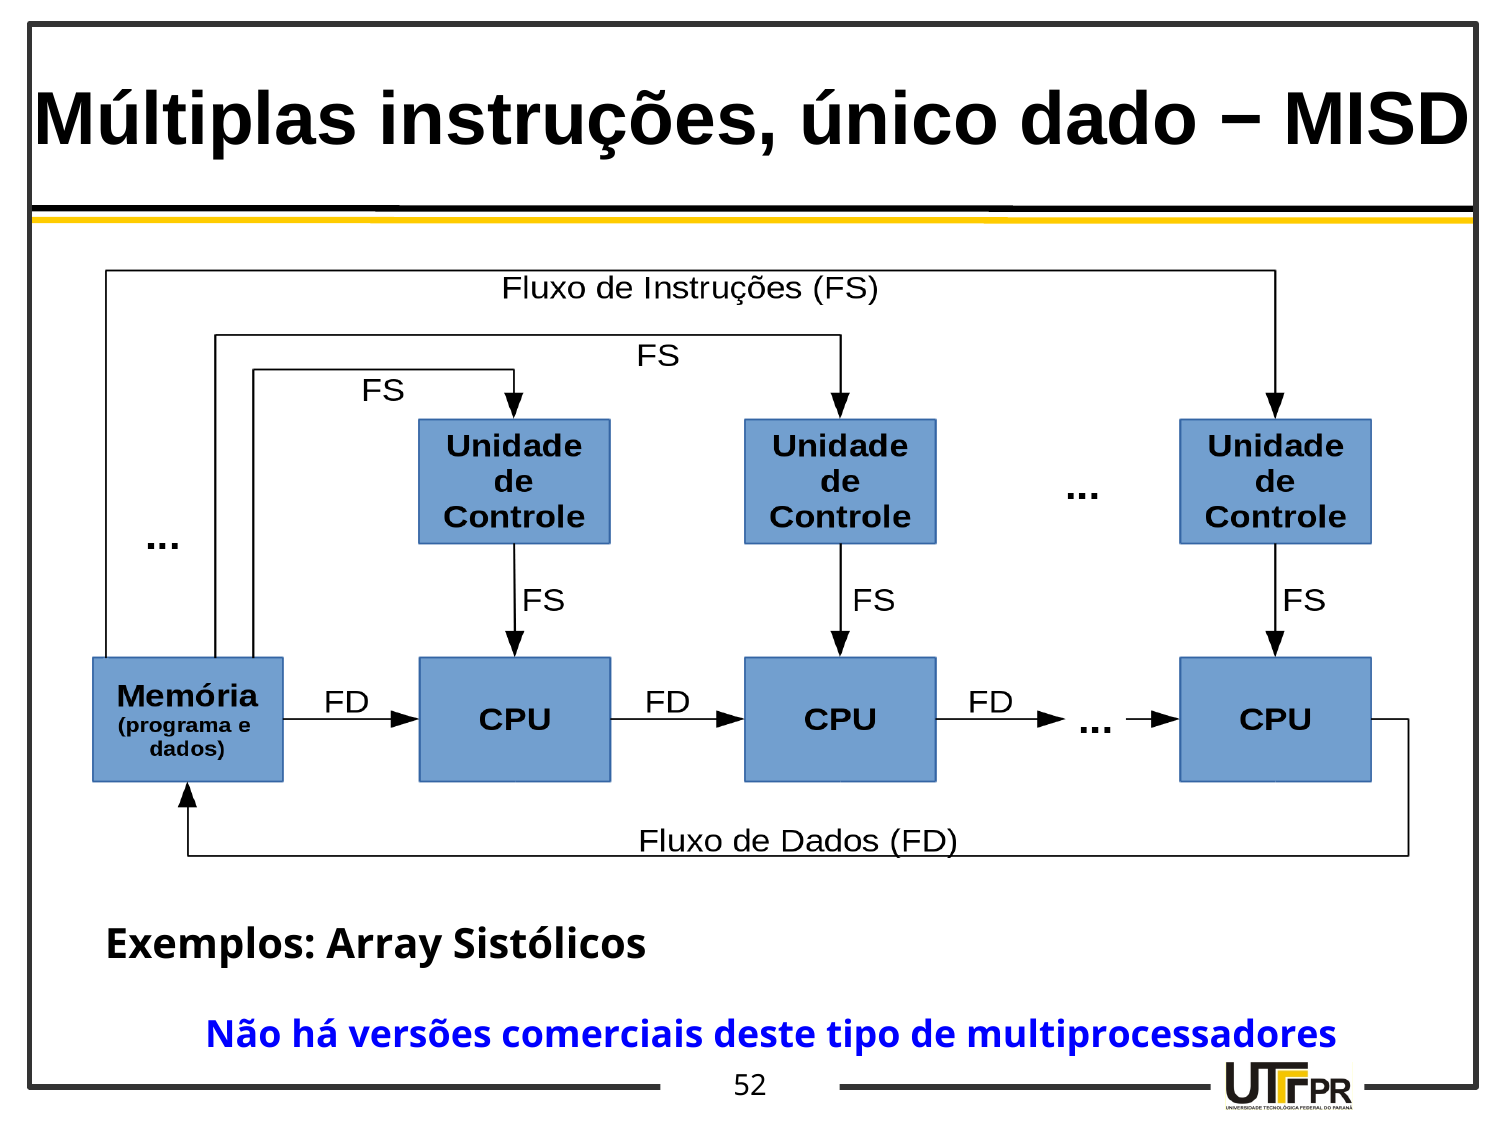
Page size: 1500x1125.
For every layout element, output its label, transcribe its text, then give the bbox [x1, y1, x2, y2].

picture [62, 245, 1438, 880]
picture [1225, 1063, 1353, 1110]
text_box Não há versões comerciais deste tipo de multiprocessadores [190, 1002, 1354, 1063]
text_box Exemplos: Array Sistólicos [90, 909, 663, 975]
title Múltiplas instruções, único dado − MISD [29, 47, 1477, 195]
